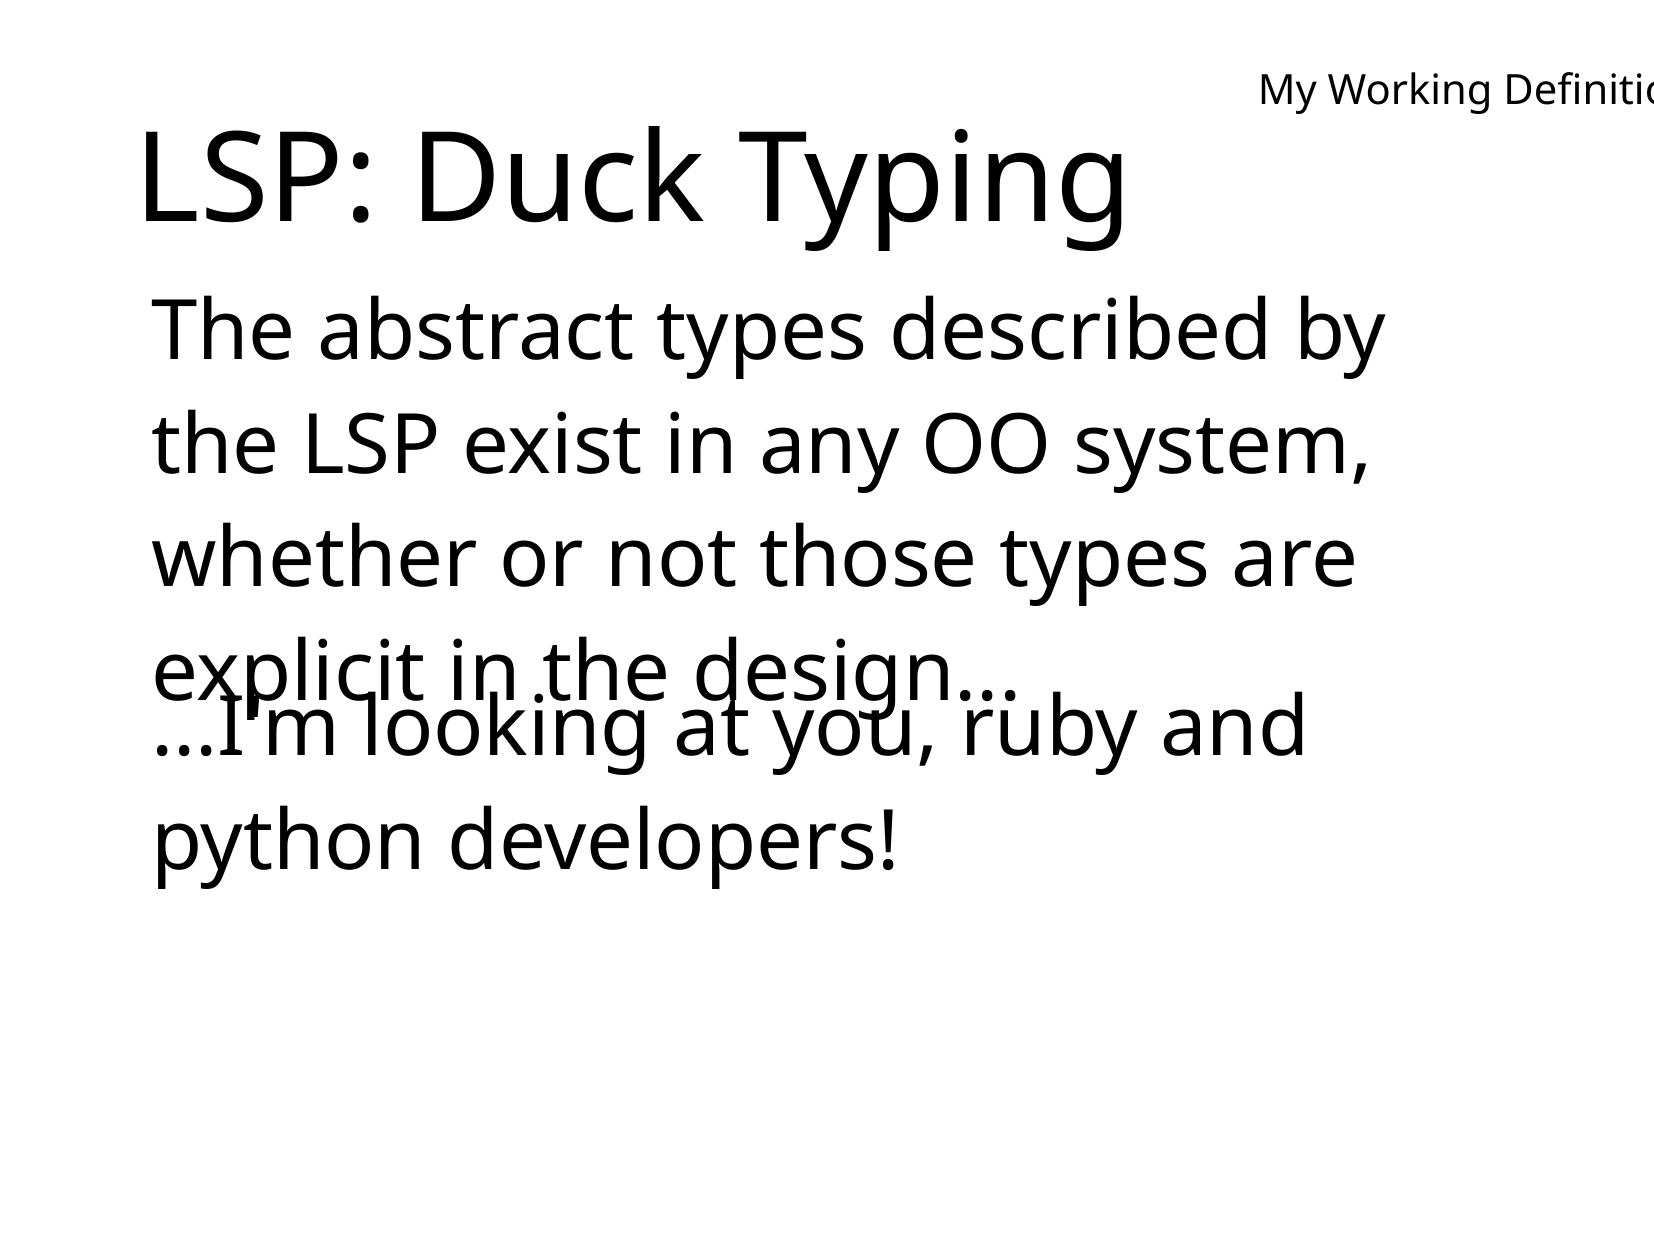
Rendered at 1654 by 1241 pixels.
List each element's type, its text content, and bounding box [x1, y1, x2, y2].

text_box The abstract types described by the LSP exist in any OO system, whether or not those types are explicit in the design... [136, 263, 1471, 584]
text_box My Working Definition [1243, 52, 1593, 106]
text_box LSP: Duck Typing [120, 80, 1378, 211]
text_box ...I'm looking at you, ruby and python developers! [136, 659, 1471, 841]
